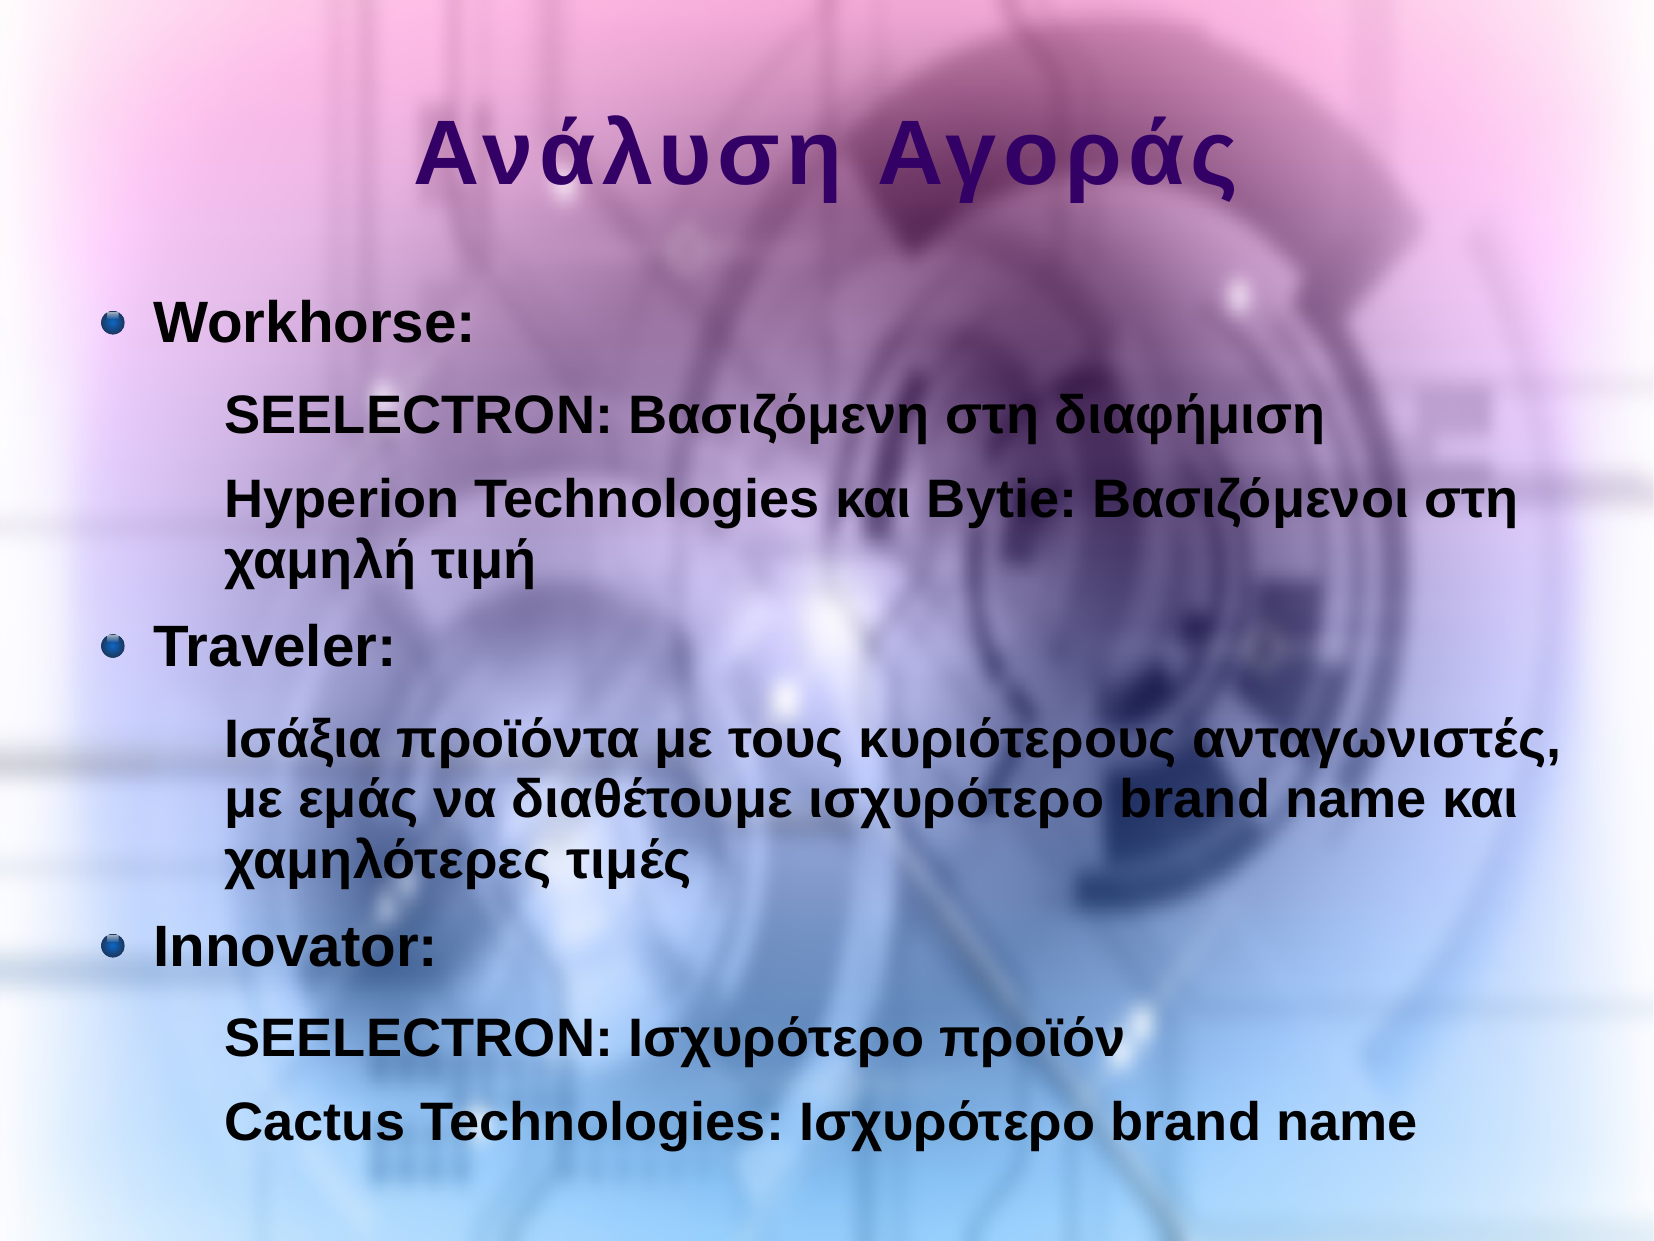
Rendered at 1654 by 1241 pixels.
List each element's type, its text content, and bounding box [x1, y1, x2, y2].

list Workhorse: SEELECTRON: Βασιζόμενη στη διαφήμιση Hyperion Technologies και Bytie: Βασιζόμενοι στη χαμηλή τιμή Traveler: Ισάξια προϊόντα με τους κυριότερους ανταγωνιστές, με εμάς να διαθέτουμε ισχυρότερο brand name και χαμηλότερες τιμές Innovator: SEELECTRON: Ισχυρότερο προϊόν Cactus Technologies: Ισχυρότερο brand name [82, 290, 1571, 1169]
title Ανάλυση Αγοράς [82, 49, 1571, 257]
picture [0, 0, 1654, 1241]
